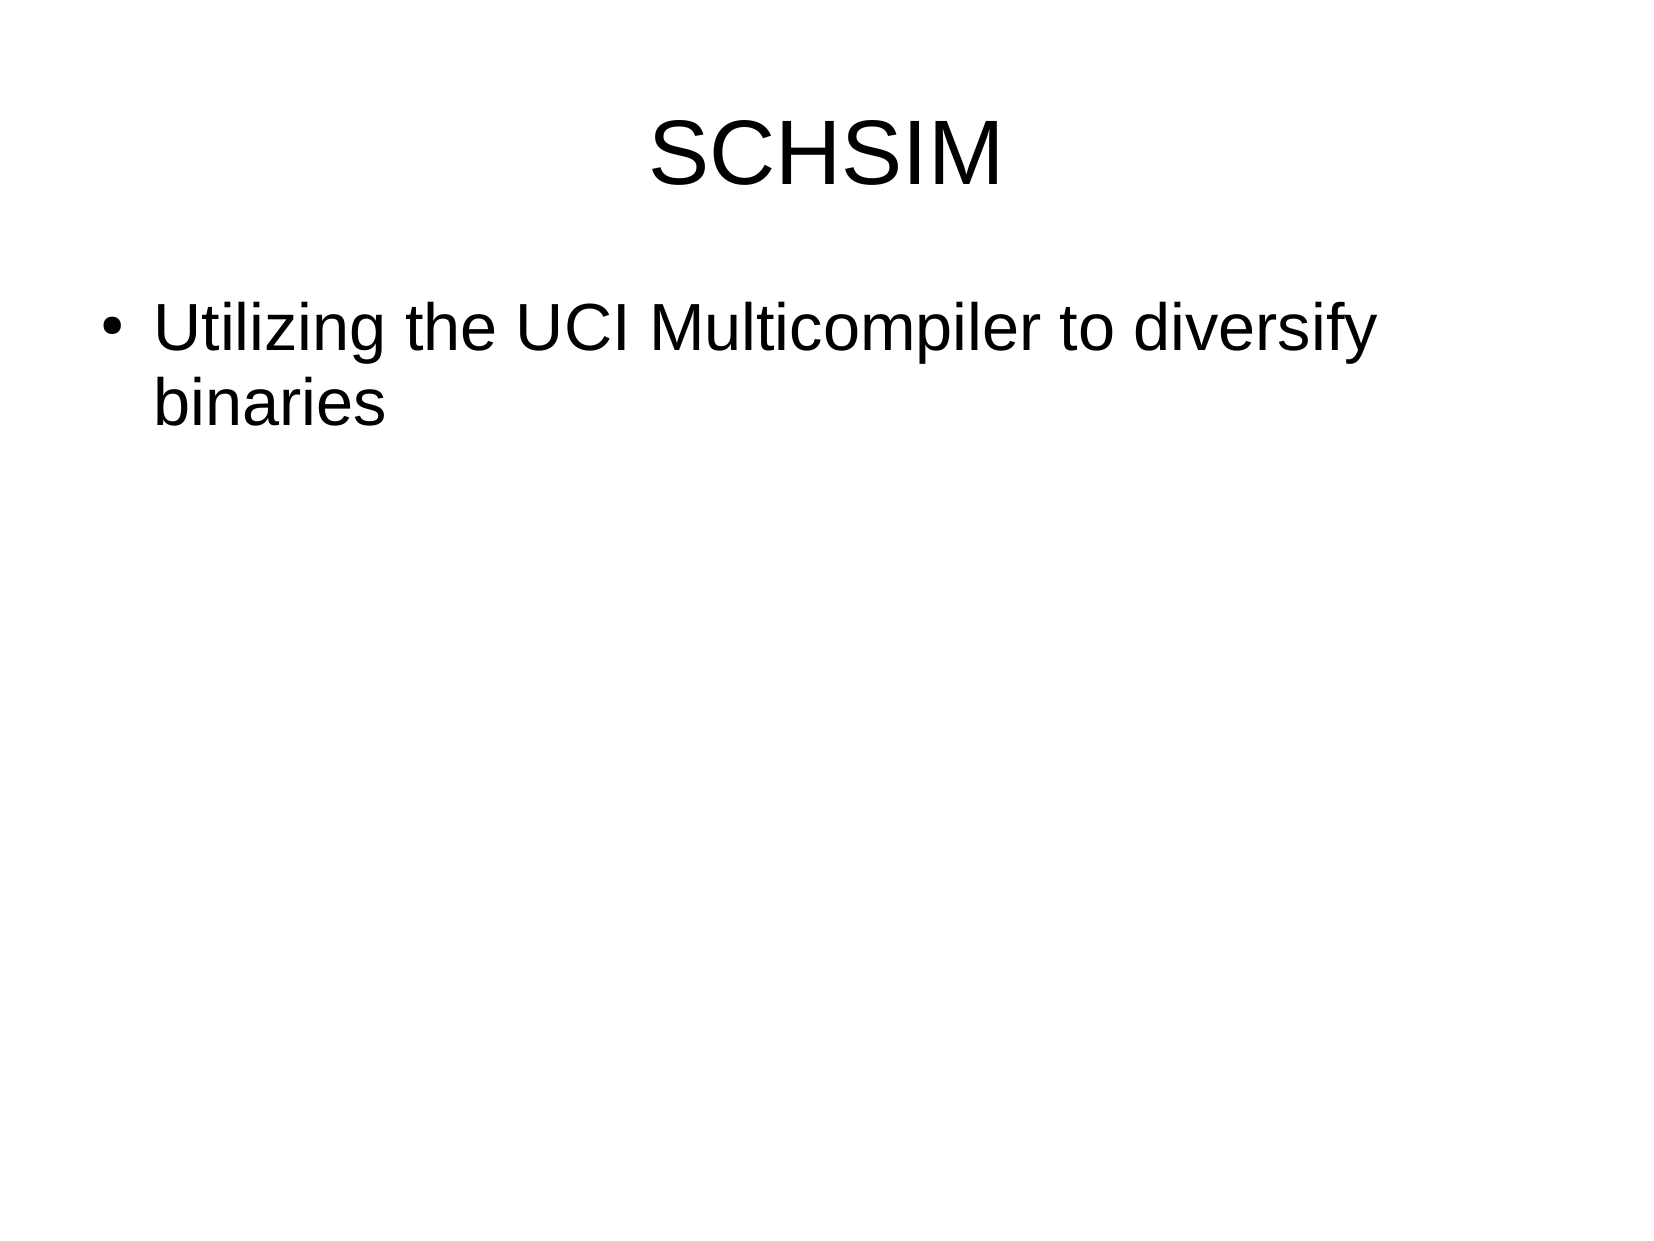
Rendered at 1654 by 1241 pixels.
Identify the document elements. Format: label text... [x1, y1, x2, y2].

title SCHSIM [82, 49, 1571, 257]
list Utilizing the UCI Multicompiler to diversify binaries [82, 290, 1571, 1010]
